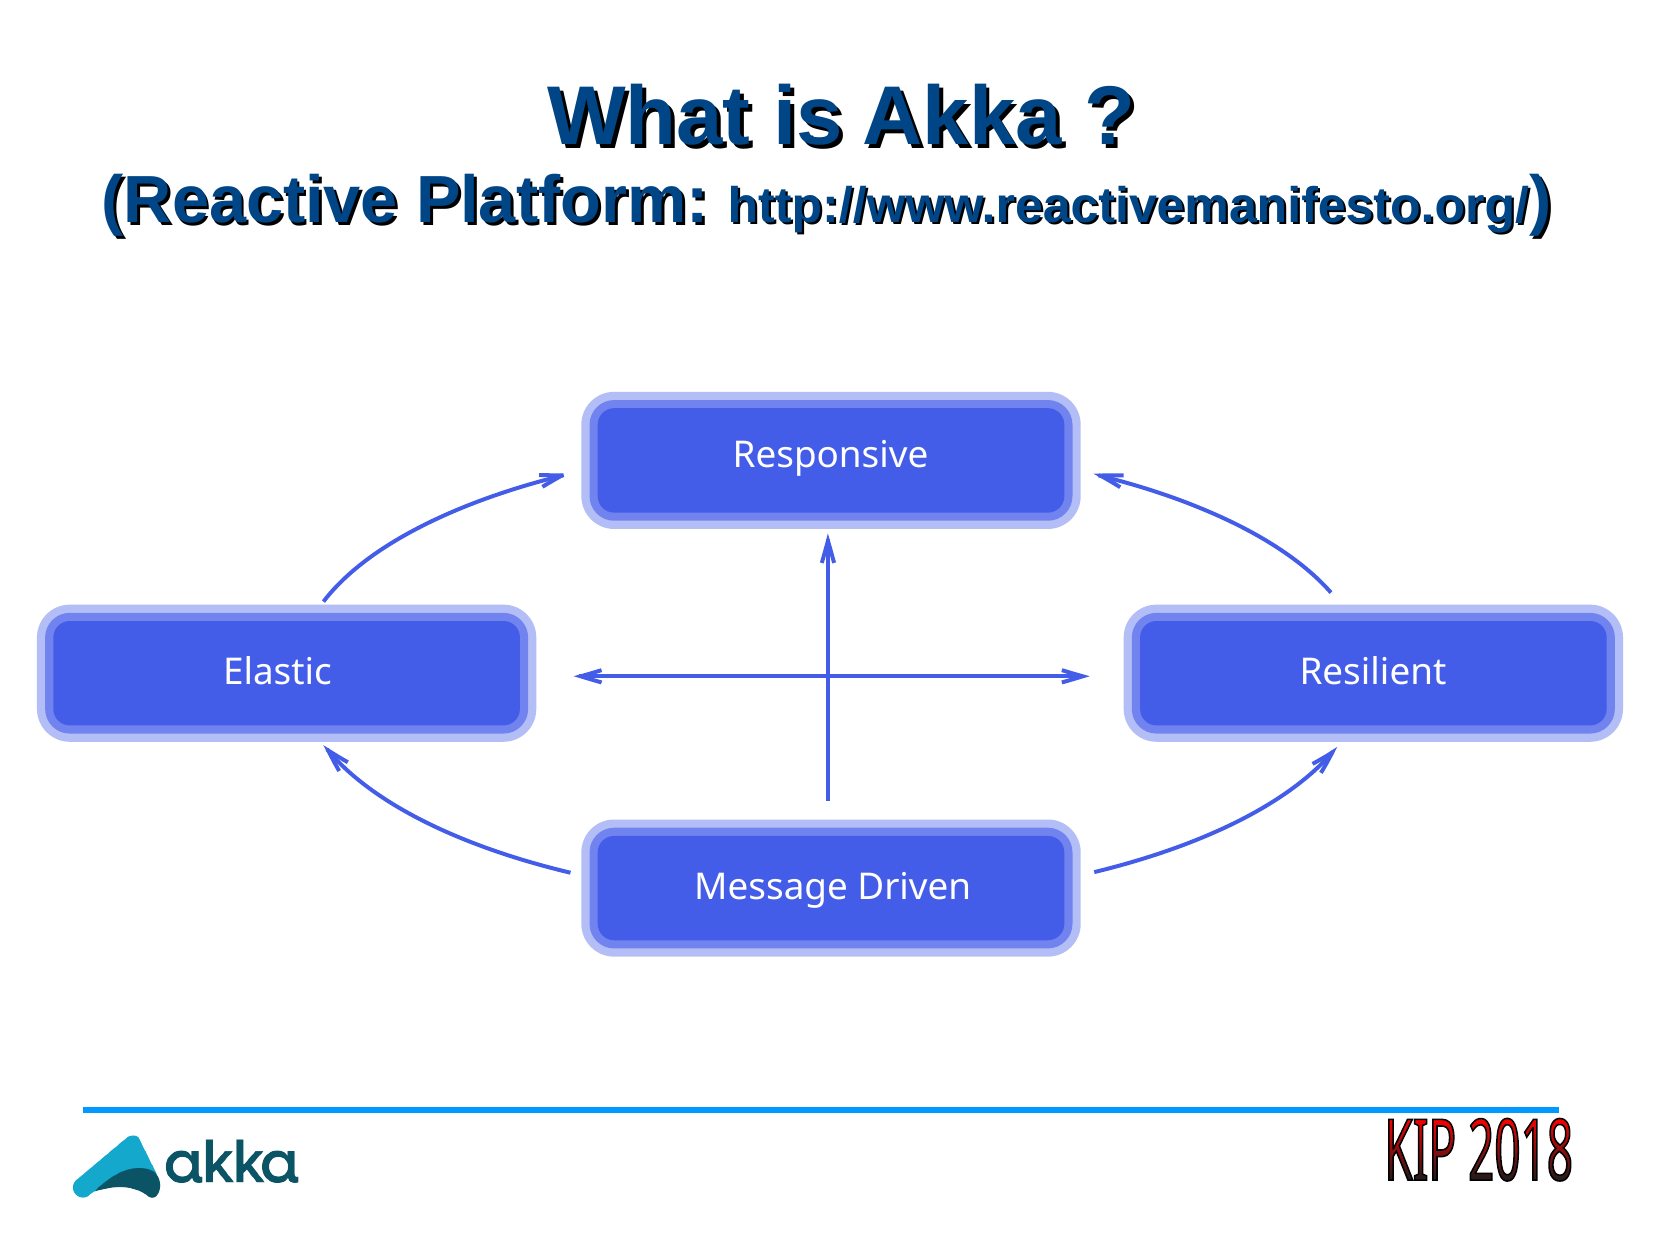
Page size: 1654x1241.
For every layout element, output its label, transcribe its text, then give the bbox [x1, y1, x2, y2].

title What is Akka ? (Reactive Platform: http://www.reactivemanifesto.org/) [82, 49, 1571, 257]
picture [19, 378, 1635, 969]
picture [61, 1116, 306, 1217]
